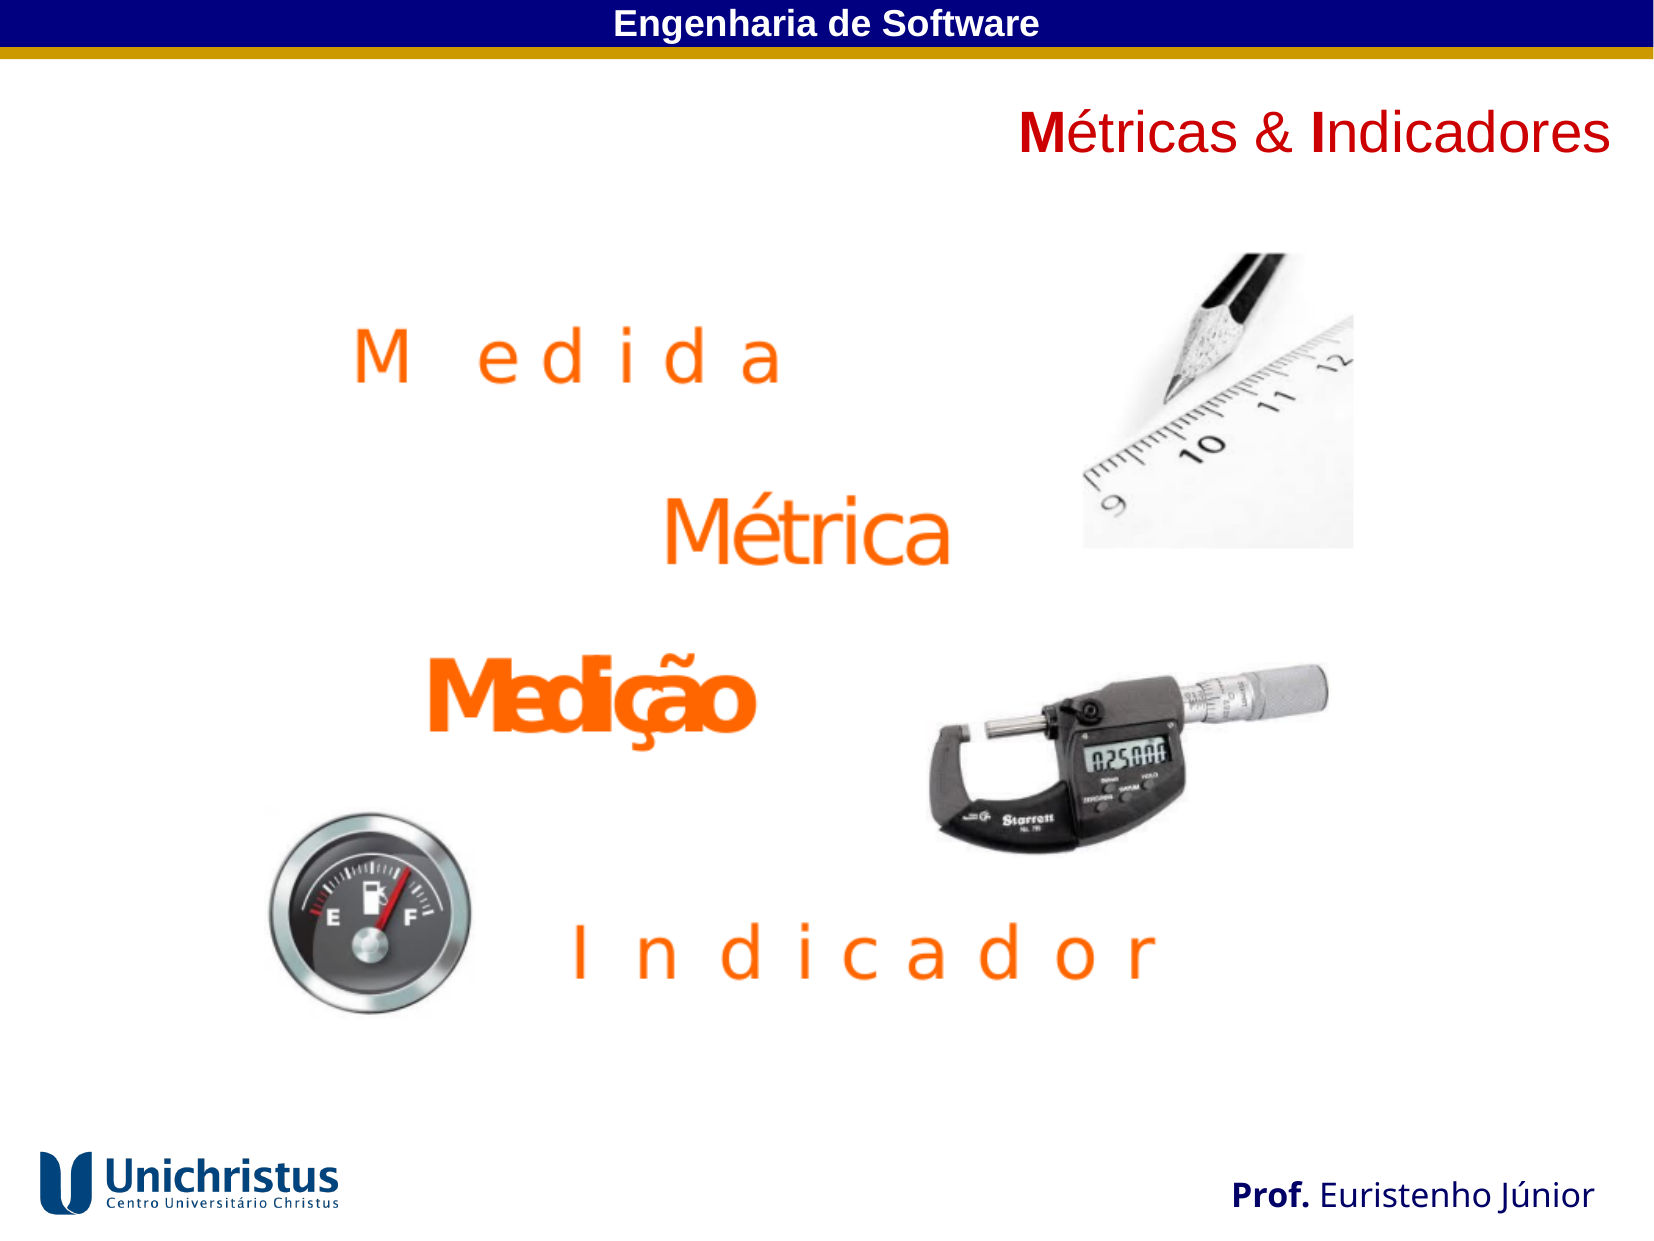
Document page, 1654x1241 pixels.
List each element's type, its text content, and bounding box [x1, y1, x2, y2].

picture [188, 206, 1410, 1040]
text_box Métricas & Indicadores [1003, 92, 1654, 173]
text_box Prof. Euristenho Júnior [1216, 1163, 1654, 1224]
picture [35, 1148, 343, 1217]
text_box [0, 47, 1654, 60]
text_box Engenharia de Software [0, 0, 1654, 47]
